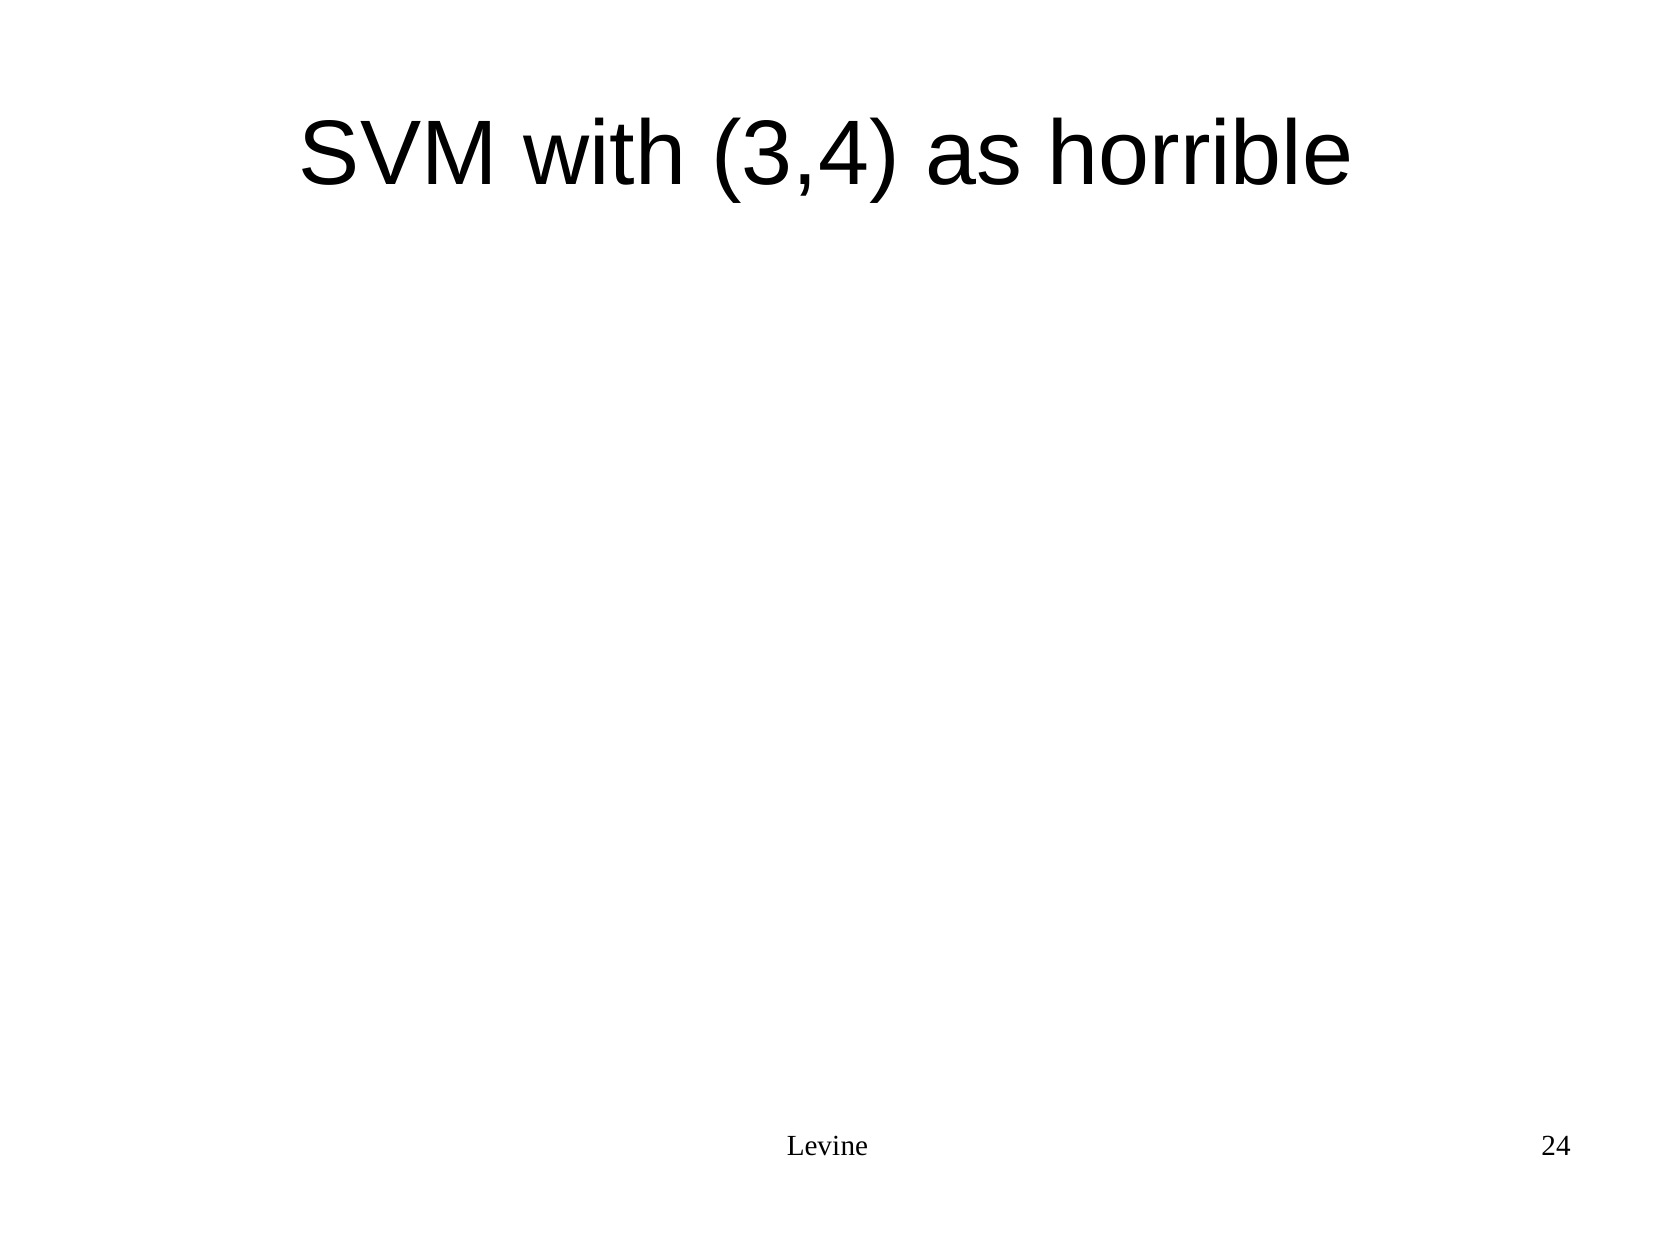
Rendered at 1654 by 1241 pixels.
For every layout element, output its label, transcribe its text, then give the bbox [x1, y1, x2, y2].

title SVM with (3,4) as horrible [82, 49, 1571, 257]
